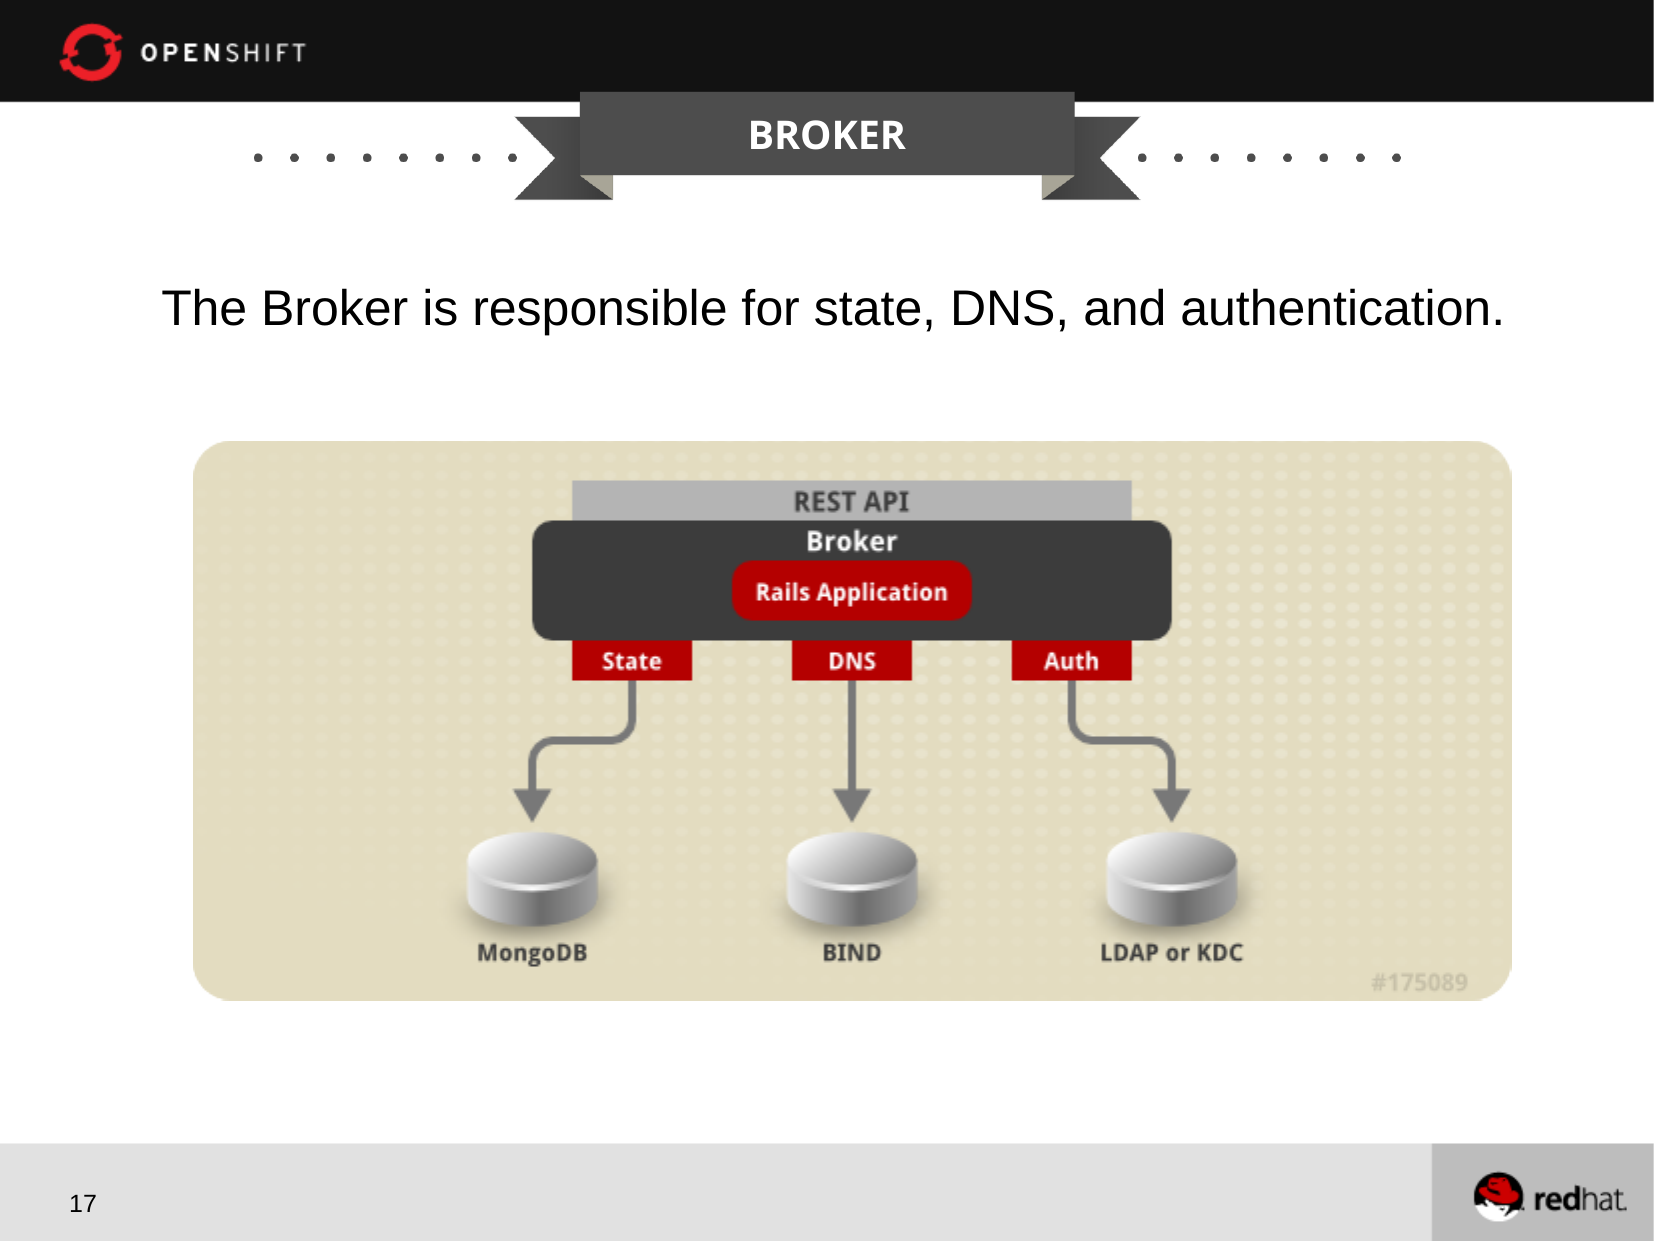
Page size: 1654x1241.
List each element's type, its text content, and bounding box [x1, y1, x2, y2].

text_box The Broker is responsible for state, DNS, and authentication. [0, 272, 1654, 346]
text_box BROKER [581, 101, 1073, 166]
picture [0, 0, 1654, 272]
picture [0, 346, 1654, 1241]
